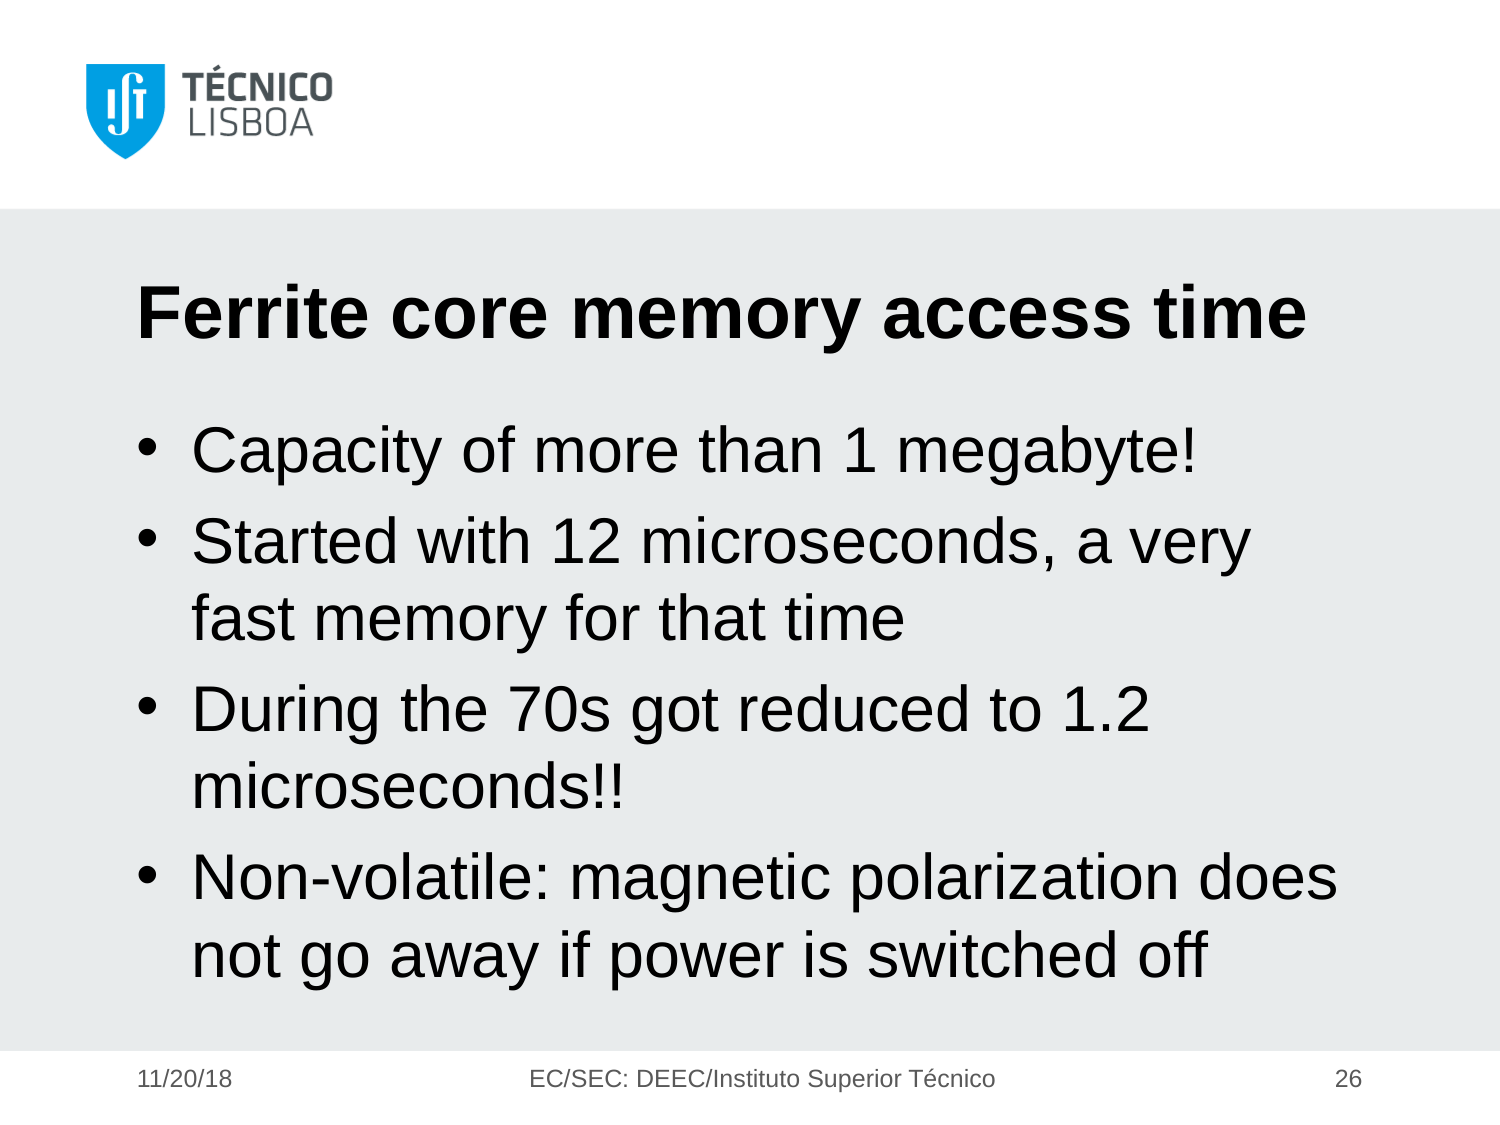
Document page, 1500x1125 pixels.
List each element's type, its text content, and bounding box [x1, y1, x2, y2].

picture [0, 0, 1500, 1125]
slide_number <number> [1077, 1052, 1378, 1103]
title Ferrite core memory access time [121, 237, 1378, 381]
slide_number 11/20/18 [121, 1052, 425, 1103]
footer EC/SEC: DEEC/Instituto Superior Técnico [512, 1052, 1021, 1103]
list Capacity of more than 1 megabyte! Started with 12 microseconds, a very fast memory for that time During the 70s got reduced to 1.2 microseconds!! Non-volatile: magnetic polarization does not go away if power is switched off [121, 400, 1378, 1005]
